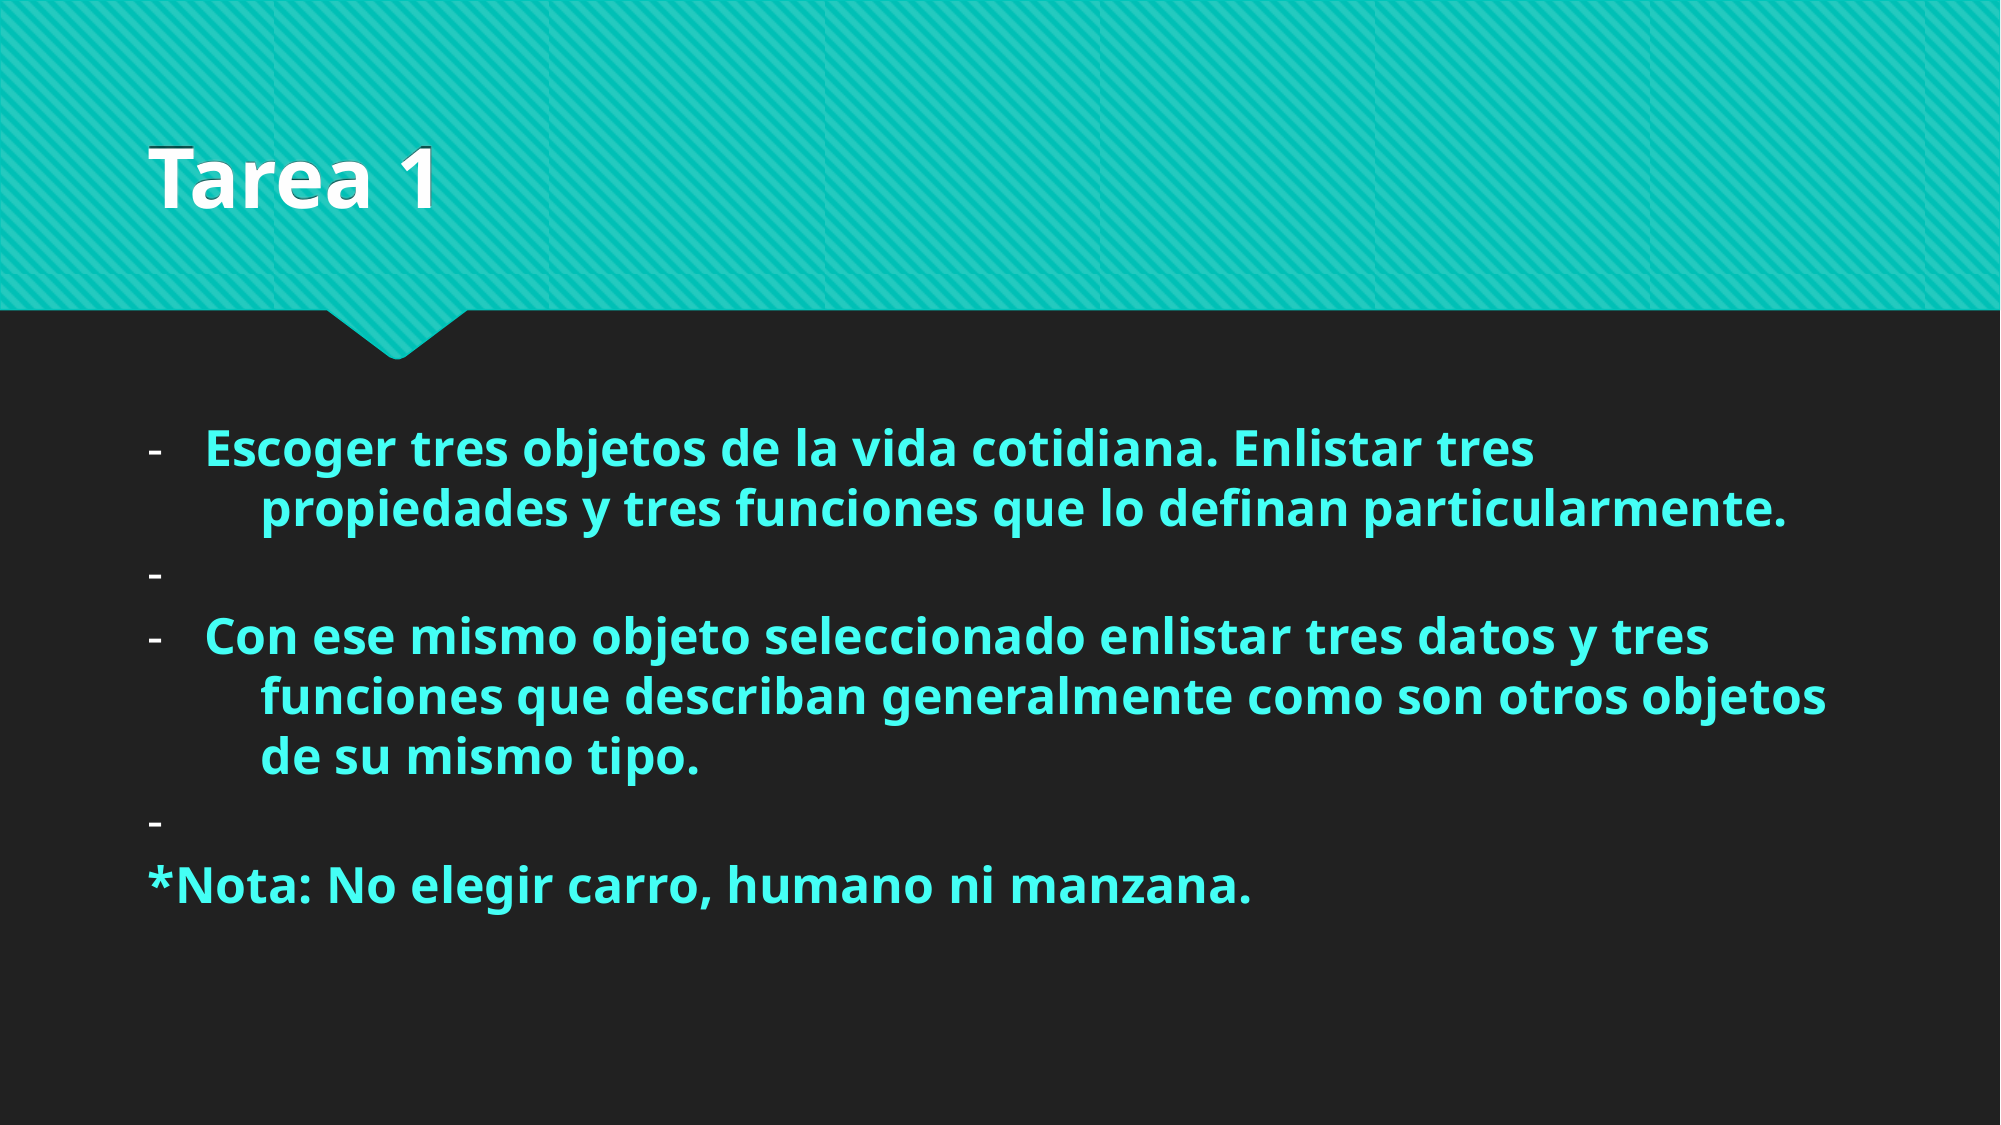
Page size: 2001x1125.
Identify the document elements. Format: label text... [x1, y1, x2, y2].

title Tarea 1 [132, 73, 1868, 233]
text_box Escoger tres objetos de la vida cotidiana. Enlistar tres propiedades y tres funciones que lo definan particularmente. Con ese mismo objeto seleccionado enlistar tres datos y tres funciones que describan generalmente como son otros objetos de su mismo tipo. *Nota: No elegir carro, humano ni manzana. [132, 409, 1868, 849]
